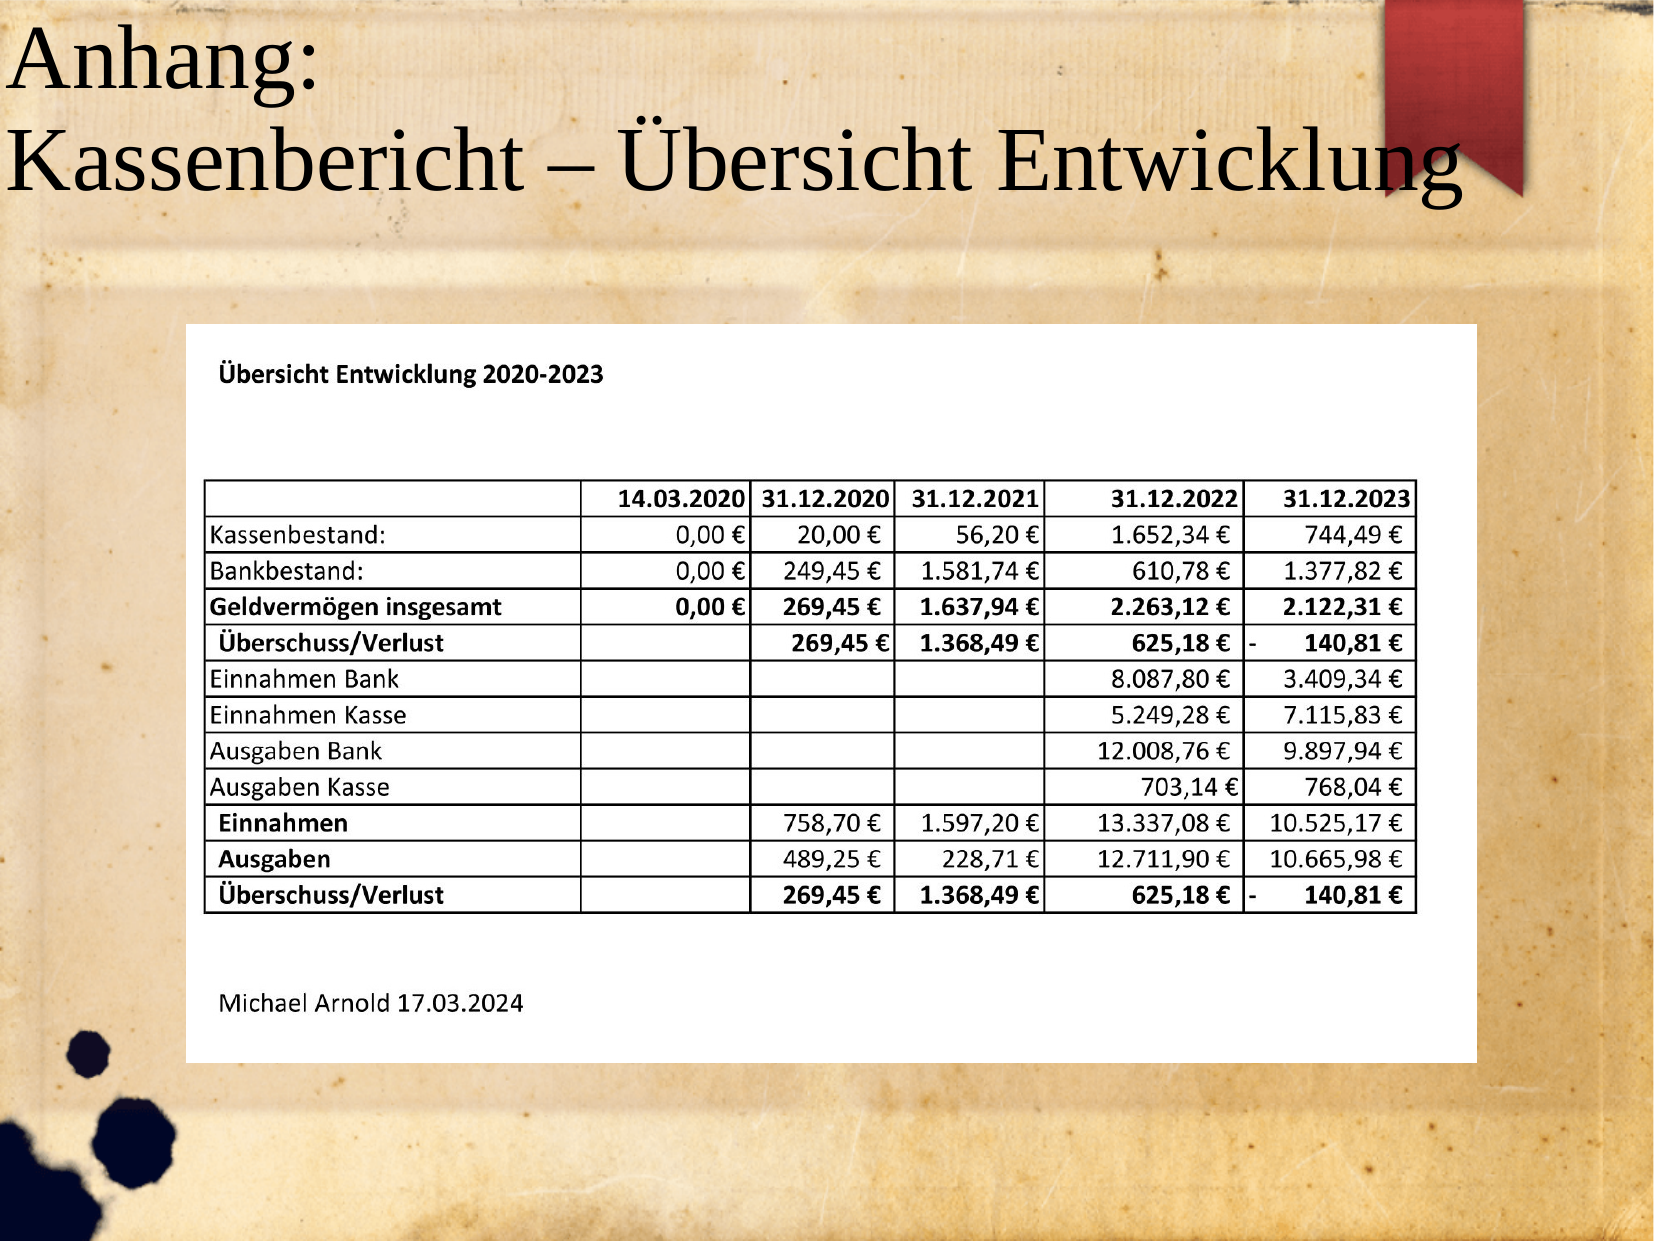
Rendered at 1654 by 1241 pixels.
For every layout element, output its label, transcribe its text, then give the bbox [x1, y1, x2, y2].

picture [0, 0, 1654, 1241]
title Anhang: Kassenbericht – Übersicht Entwicklung [5, 0, 1536, 465]
